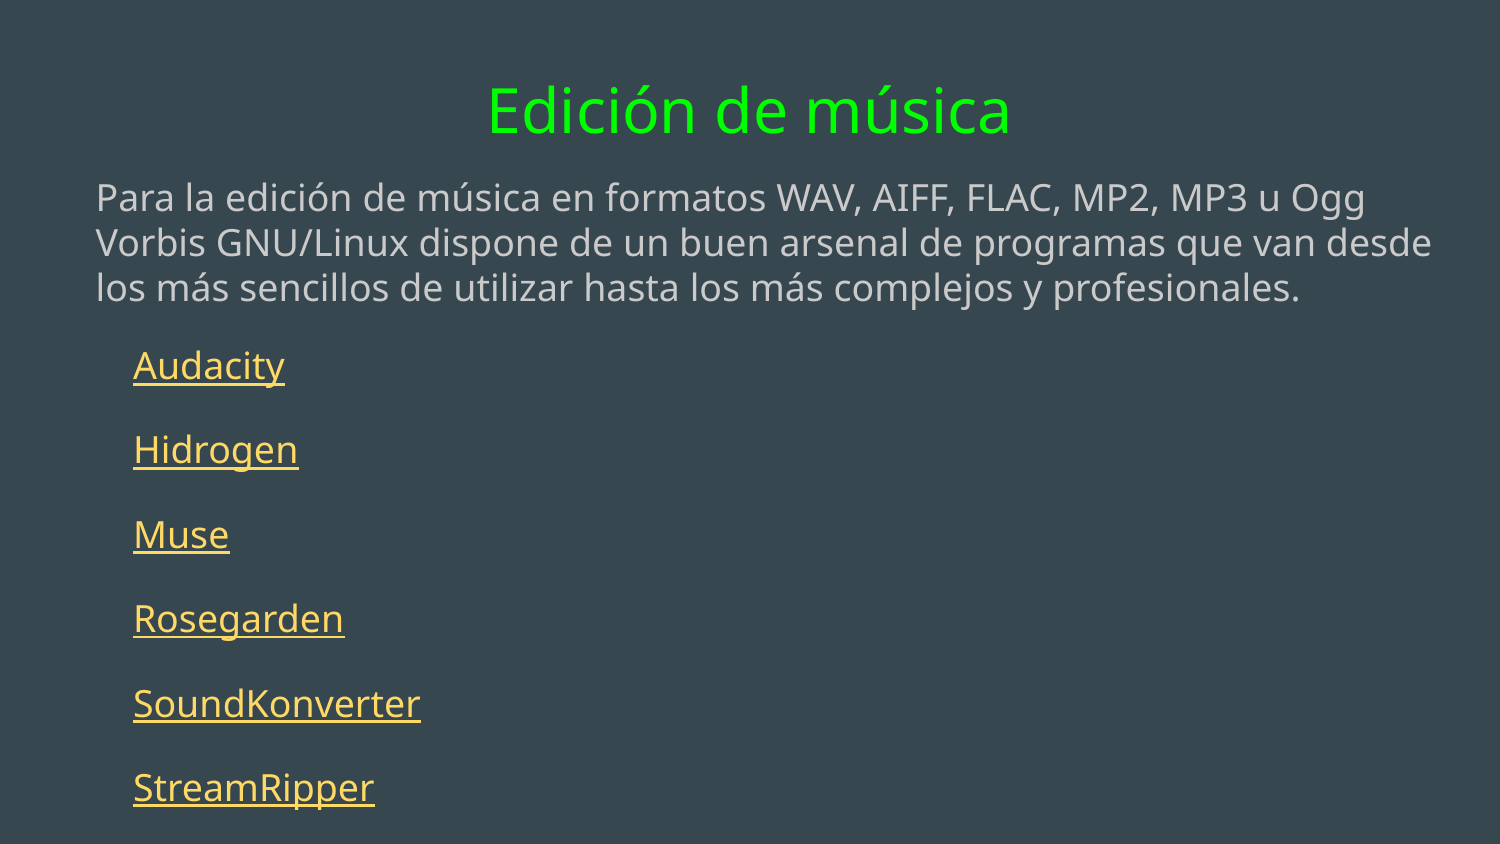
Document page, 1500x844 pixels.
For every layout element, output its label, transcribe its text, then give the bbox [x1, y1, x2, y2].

list Para la edición de música en formatos WAV, AIFF, FLAC, MP2, MP3 u Ogg Vorbis GNU/Linux dispone de un buen arsenal de programas que van desde los más sencillos de utilizar hasta los más complejos y profesionales. Audacity Hidrogen Muse Rosegarden SoundKonverter StreamRipper LLMS [80, 158, 1478, 786]
title Edición de música [51, 55, 1449, 159]
